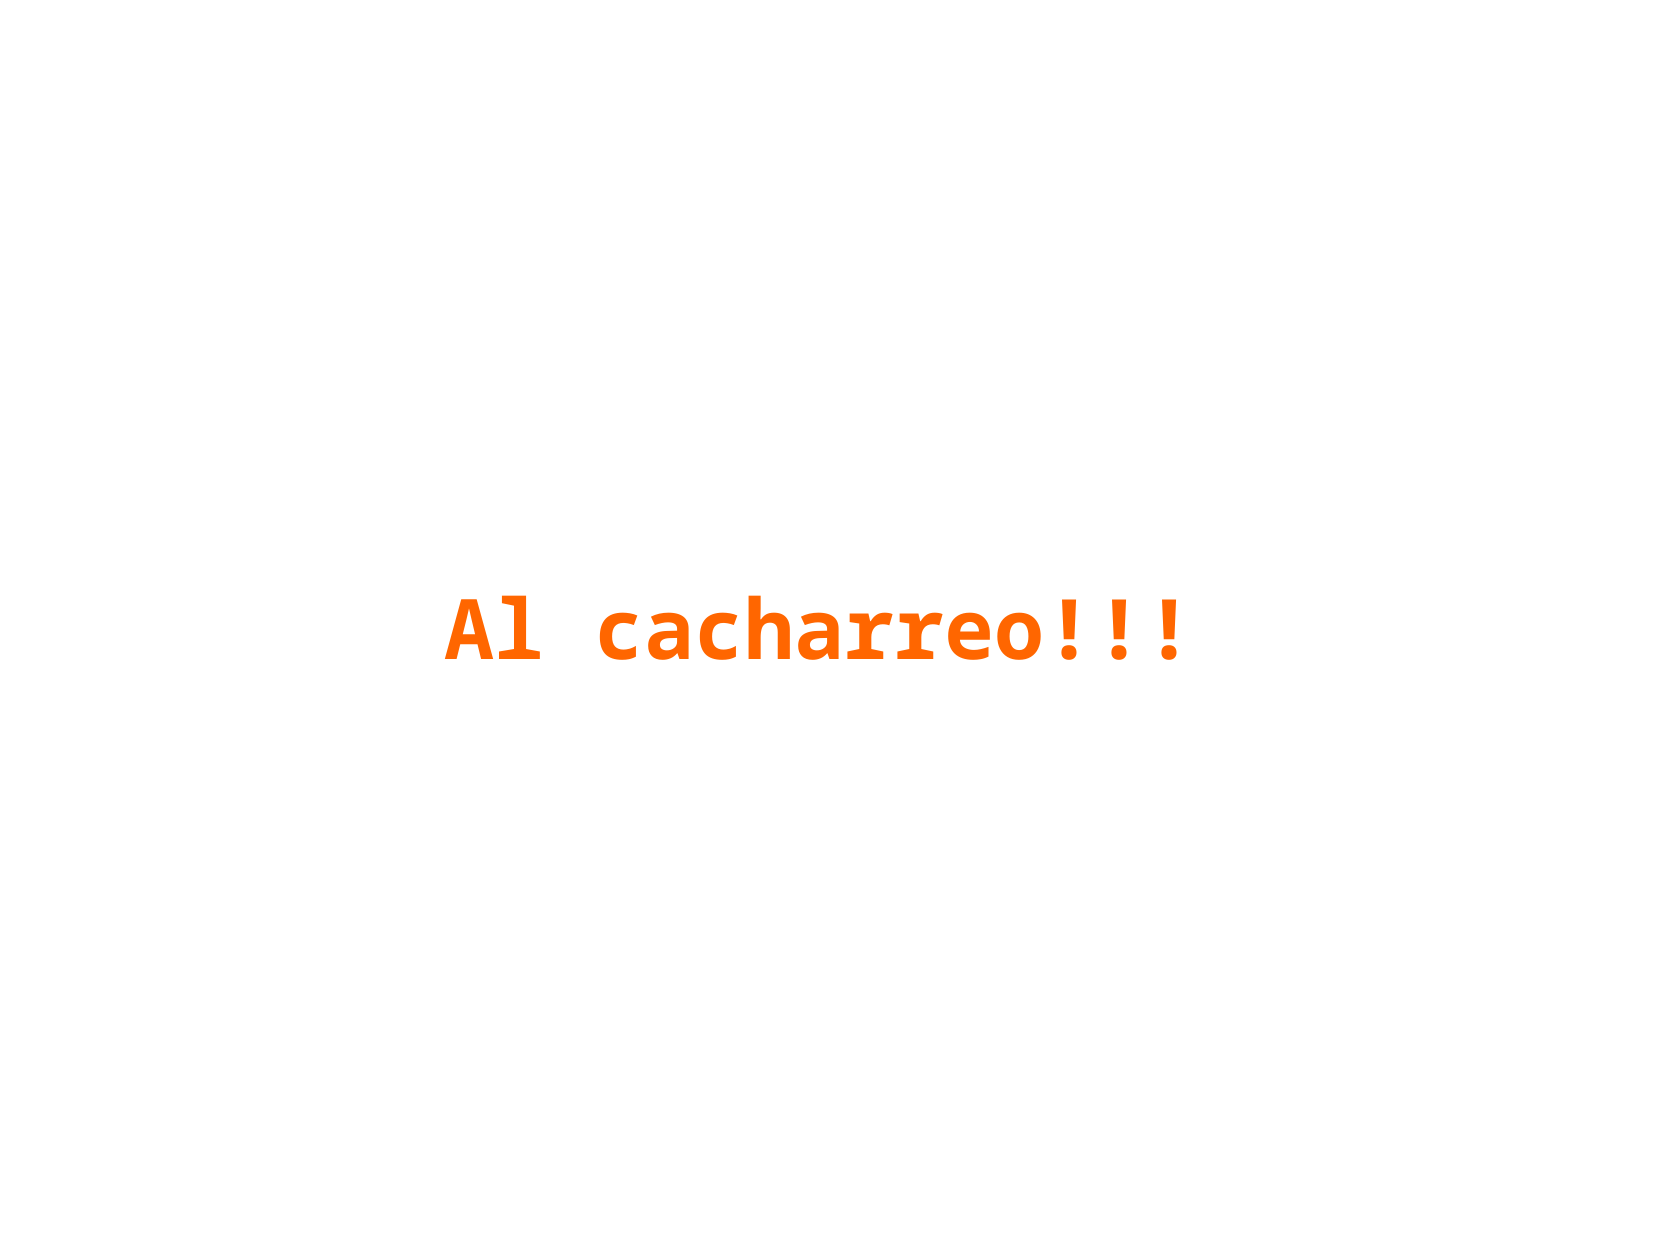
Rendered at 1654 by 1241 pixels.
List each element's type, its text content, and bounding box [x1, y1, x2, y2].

text_box Al cacharreo!!! [429, 563, 1224, 677]
